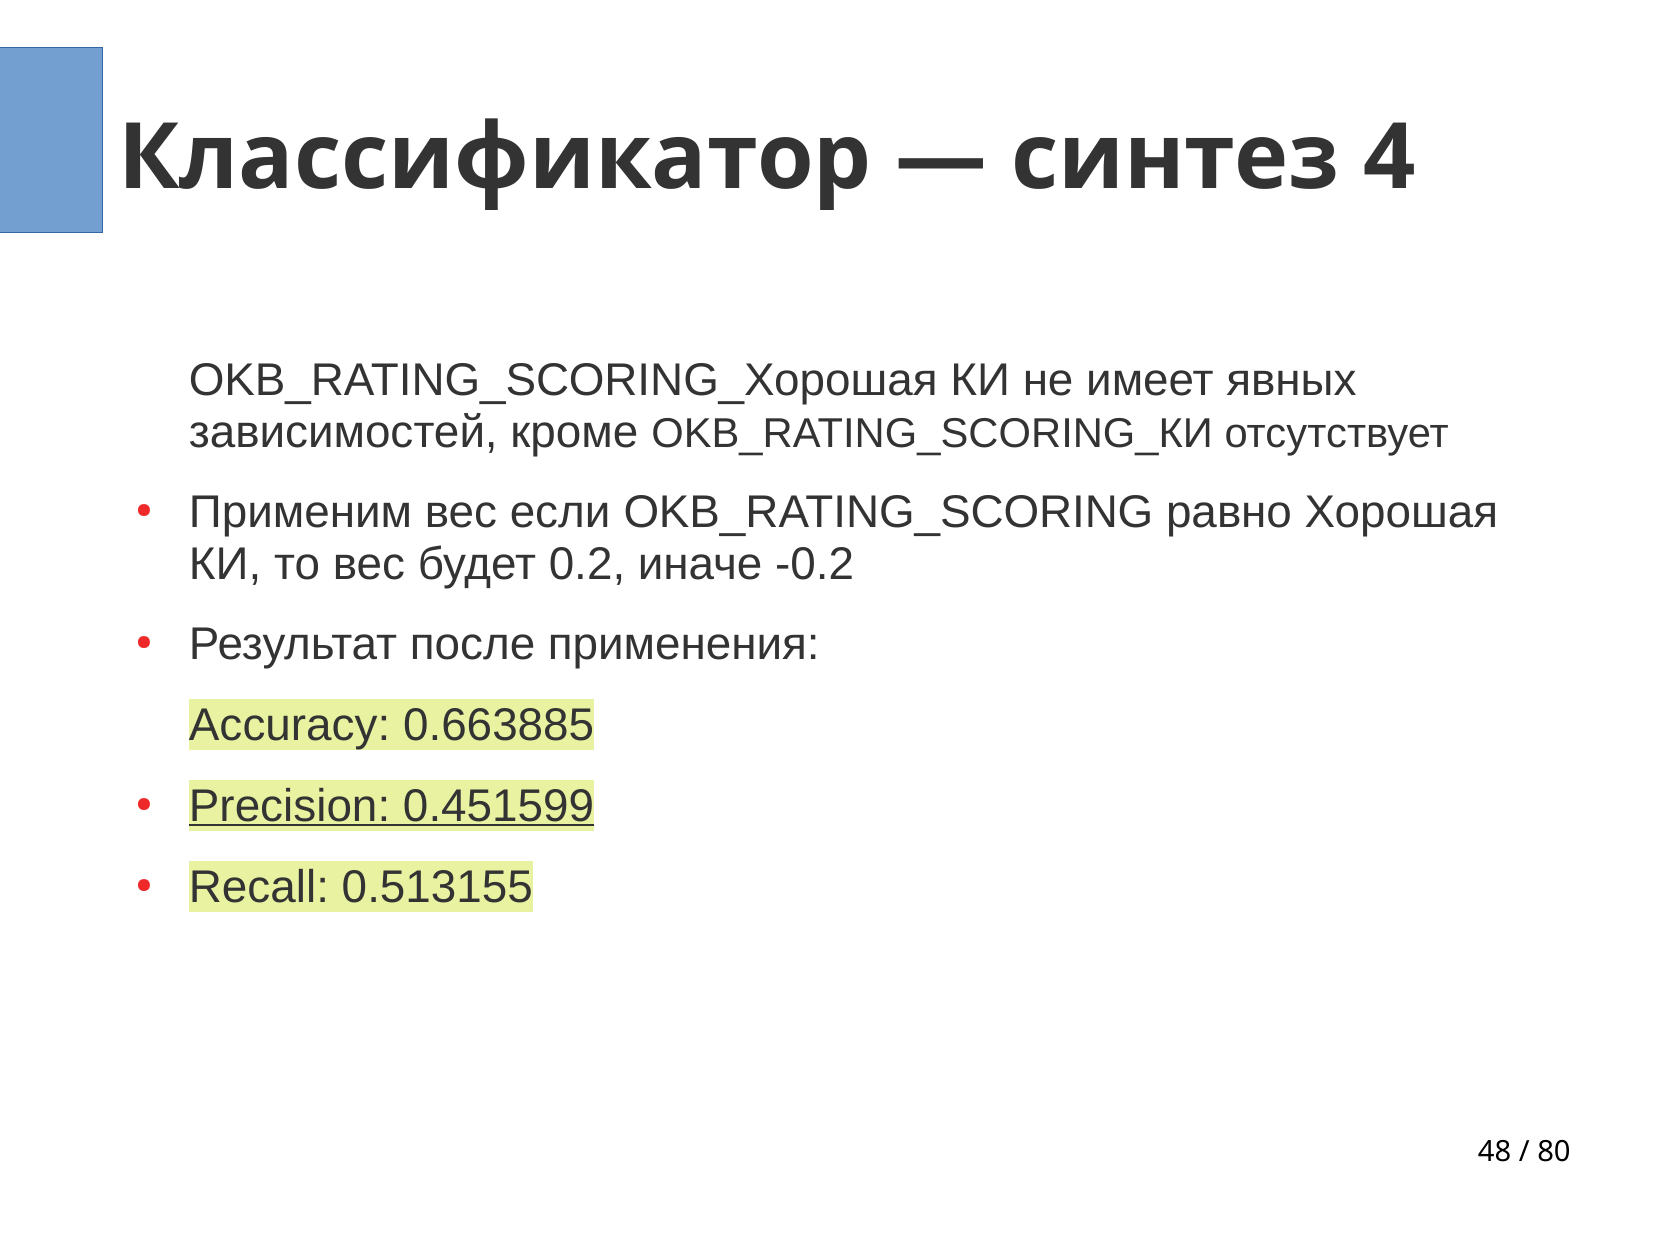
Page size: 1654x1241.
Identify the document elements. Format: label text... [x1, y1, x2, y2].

list OKB_RATING_SCORING_Хорошая КИ не имеет явных зависимостей, кроме OKB_RATING_SCORING_КИ отсутствует Применим вес если OKB_RATING_SCORING равно Хорошая КИ, то вес будет 0.2, иначе -0.2 Результат после применения: Accuracy: 0.663885 Precision: 0.451599 Recall: 0.513155 [118, 354, 1536, 1074]
text_box [0, 47, 103, 233]
title Классификатор — синтез 4 [118, 49, 1571, 257]
